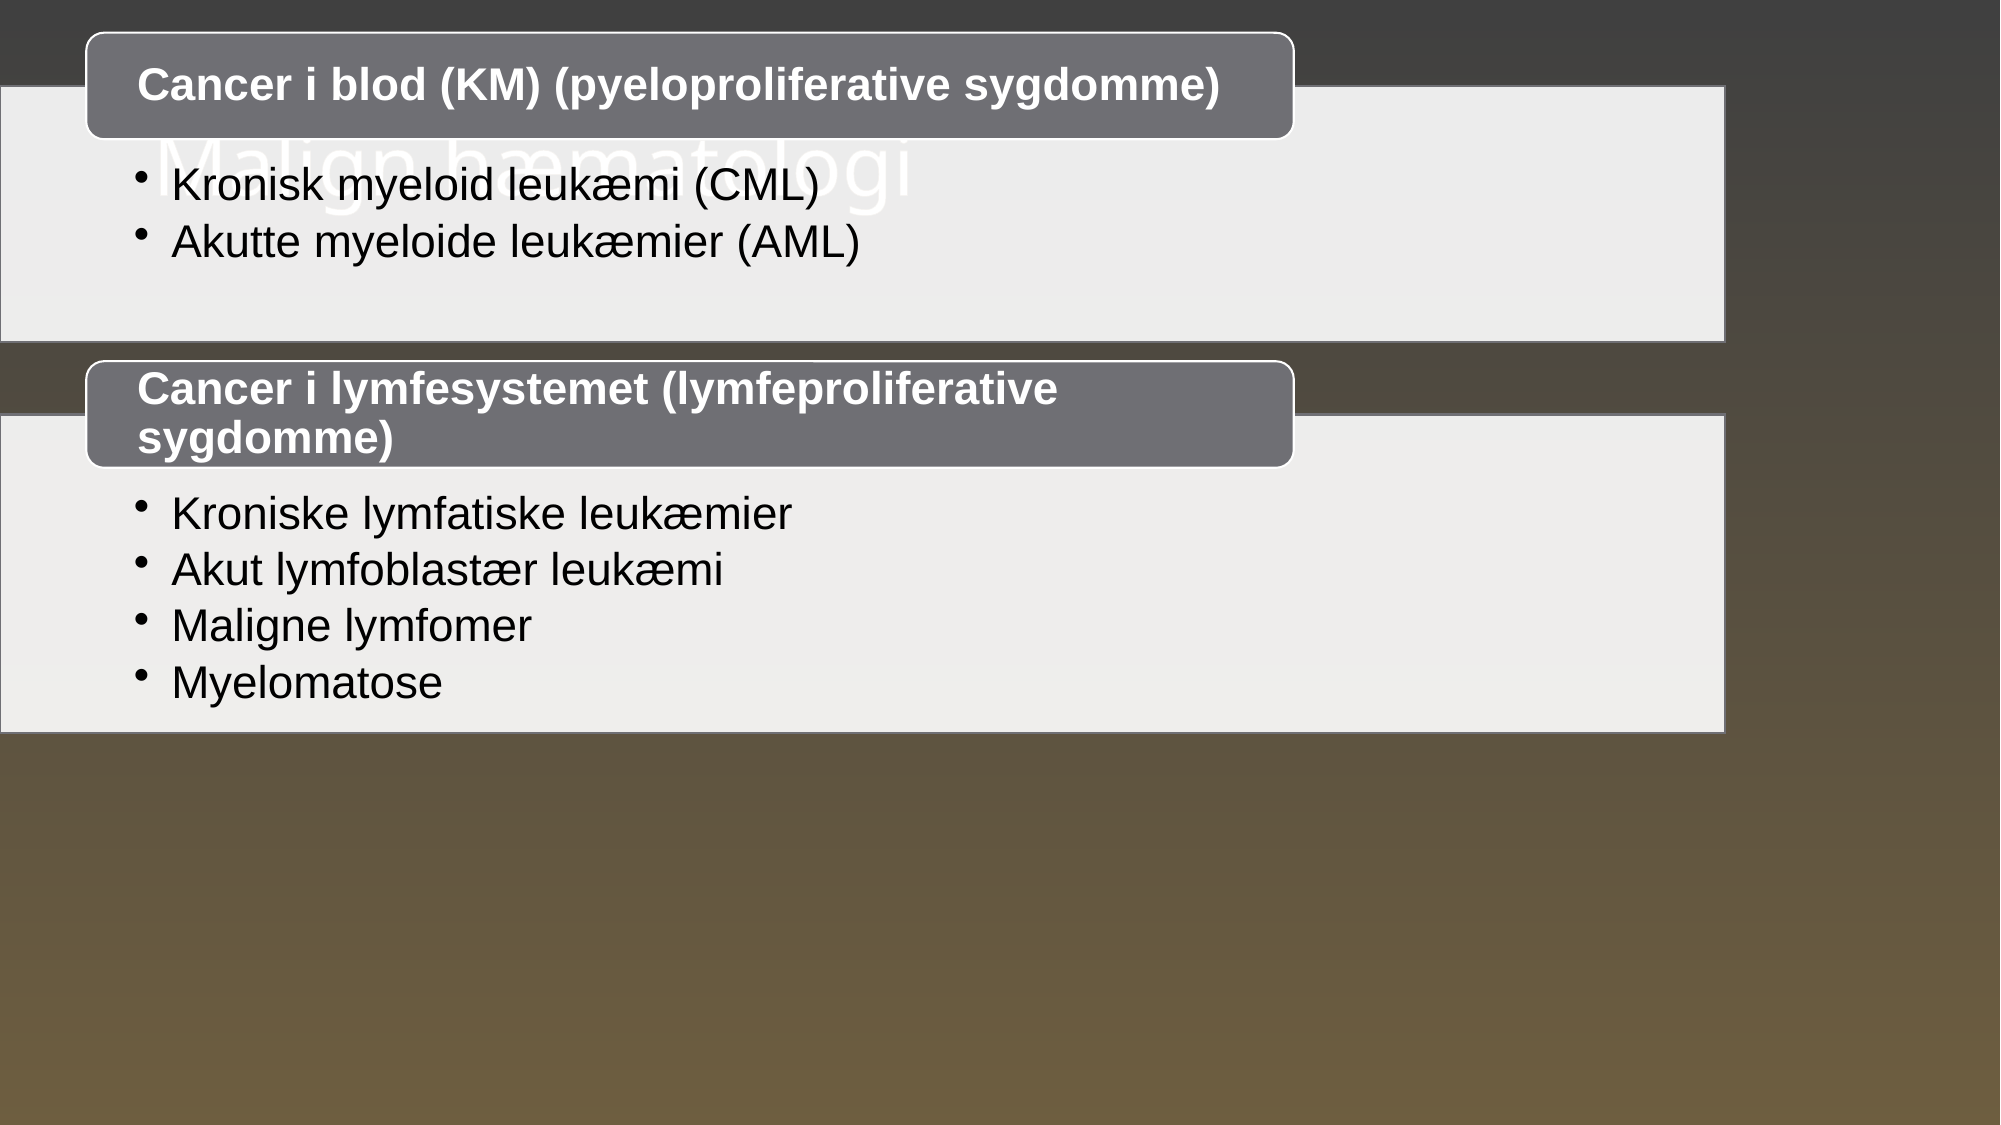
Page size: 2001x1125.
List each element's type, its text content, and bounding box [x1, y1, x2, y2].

text_box Kroniske lymfatiske leukæmier Akut lymfoblastær leukæmi Maligne lymfomer Myelomatose [0, 414, 1725, 733]
text_box Cancer i lymfesystemet (lymfeproliferative sygdomme) [86, 361, 1294, 468]
text_box Cancer i blod (KM) (pyeloproliferative sygdomme) [86, 32, 1294, 140]
text_box Kronisk myeloid leukæmi (CML) Akutte myeloide leukæmier (AML) [0, 86, 1725, 342]
title Malign hæmatologi [1294, 59, 1863, 278]
